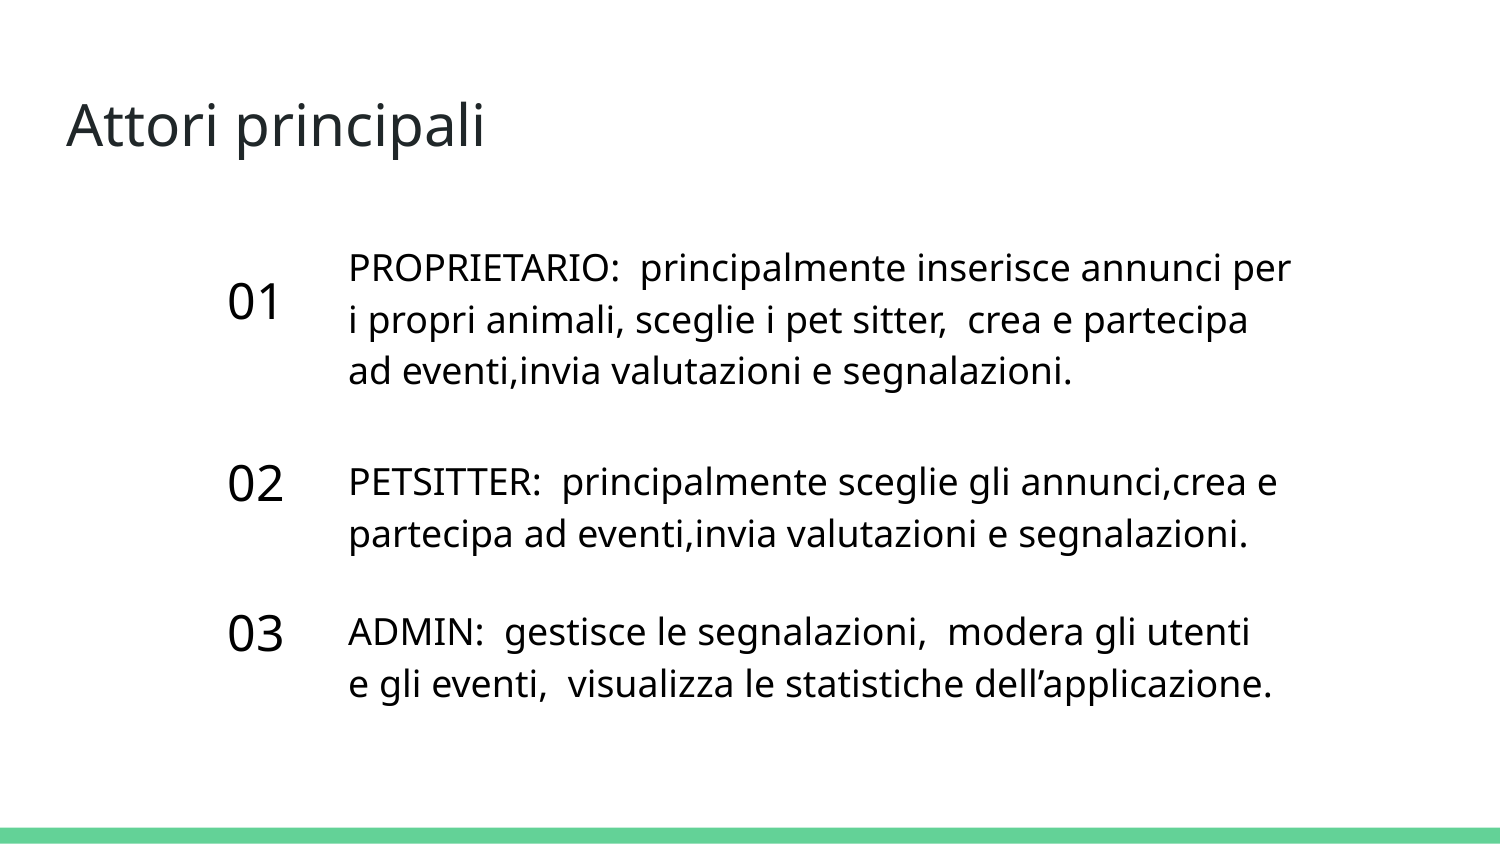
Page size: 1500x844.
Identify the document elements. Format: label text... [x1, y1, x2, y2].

list ADMIN: gestisce le segnalazioni, modera gli utenti e gli eventi, visualizza le statistiche dell’applicazione. [333, 586, 1298, 719]
text_box 02 [212, 436, 333, 569]
title Attori principali [51, 72, 1449, 167]
text_box 03 [212, 586, 333, 719]
text_box 01 [212, 254, 333, 387]
list PETSITTER: principalmente sceglie gli annunci,crea e partecipa ad eventi,invia valutazioni e segnalazioni. [333, 436, 1298, 569]
list PROPRIETARIO: principalmente inserisce annunci per i propri animali, sceglie i pet sitter, crea e partecipa ad eventi,invia valutazioni e segnalazioni. [333, 222, 1315, 419]
